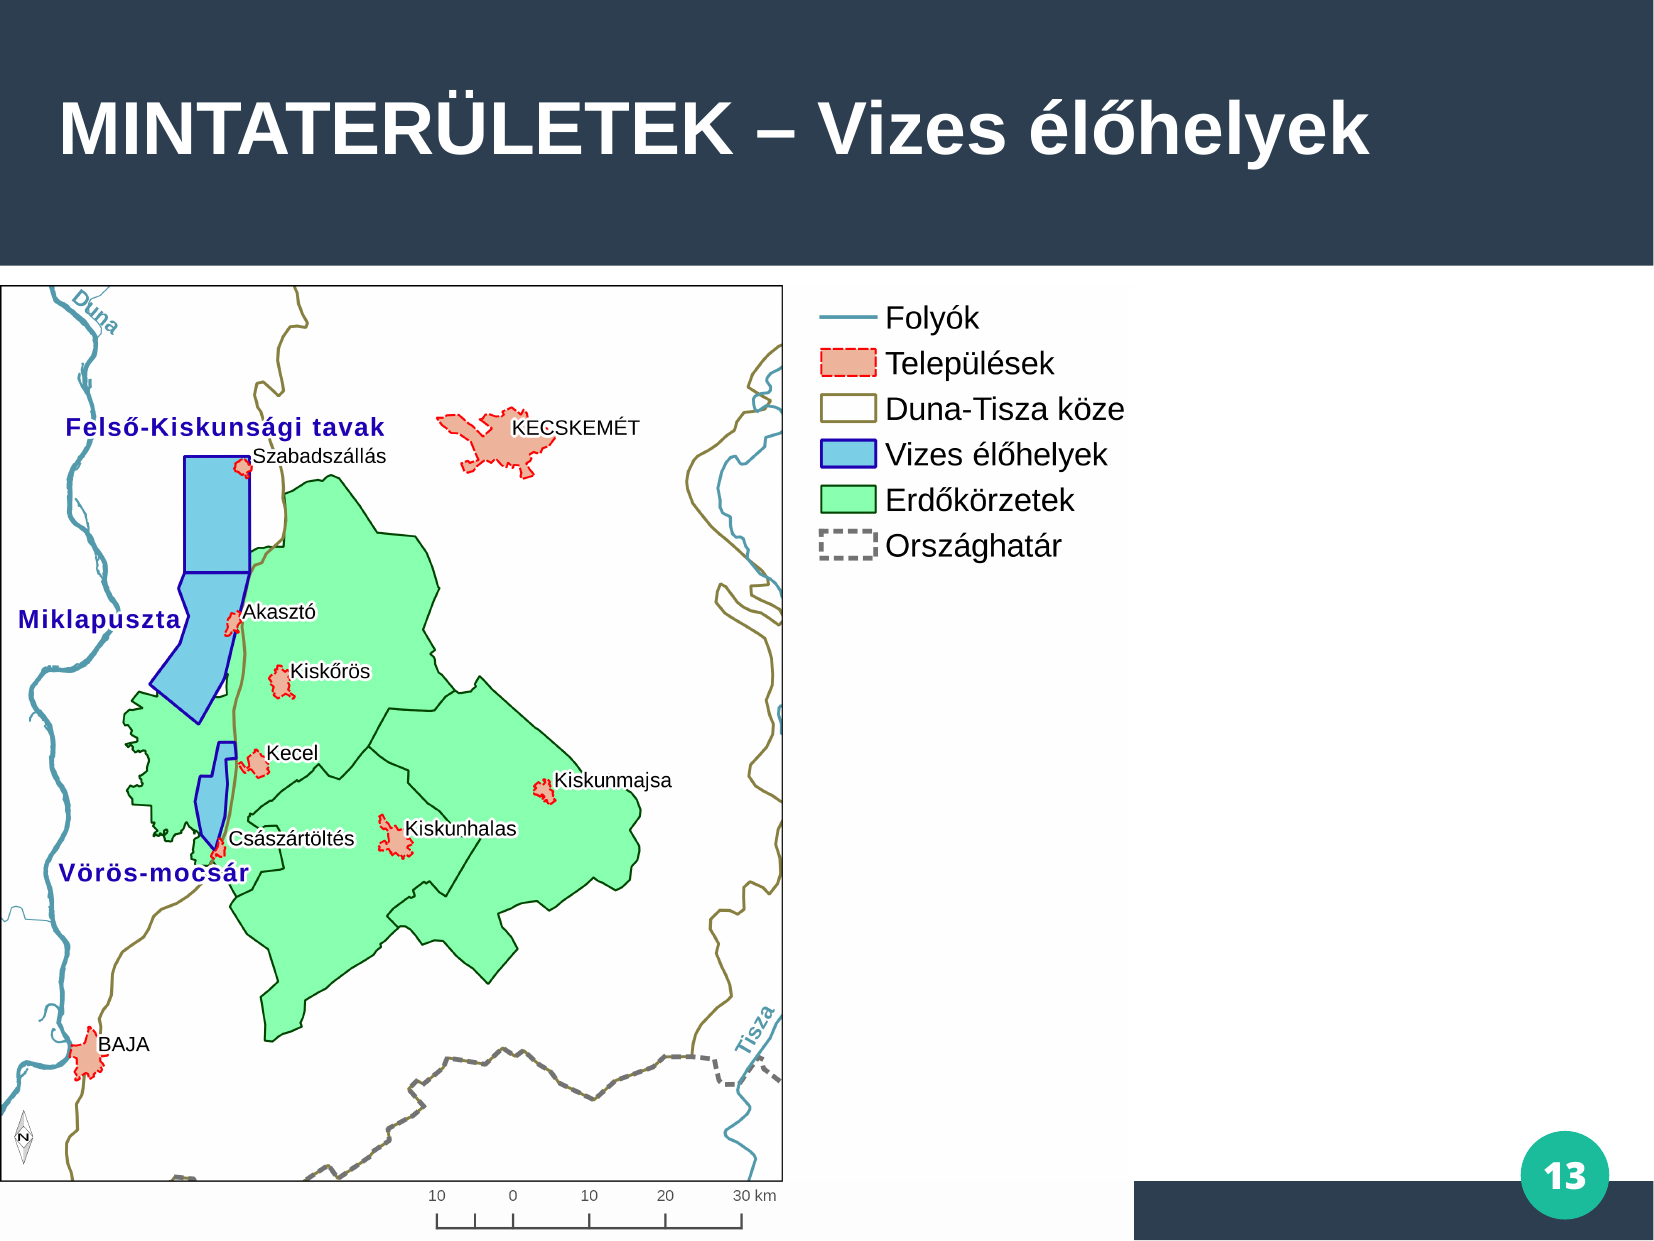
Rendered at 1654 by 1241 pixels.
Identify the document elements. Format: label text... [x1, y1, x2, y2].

picture [0, 285, 1134, 1241]
title MINTATERÜLETEK – Vizes élőhelyek [59, 49, 1595, 207]
